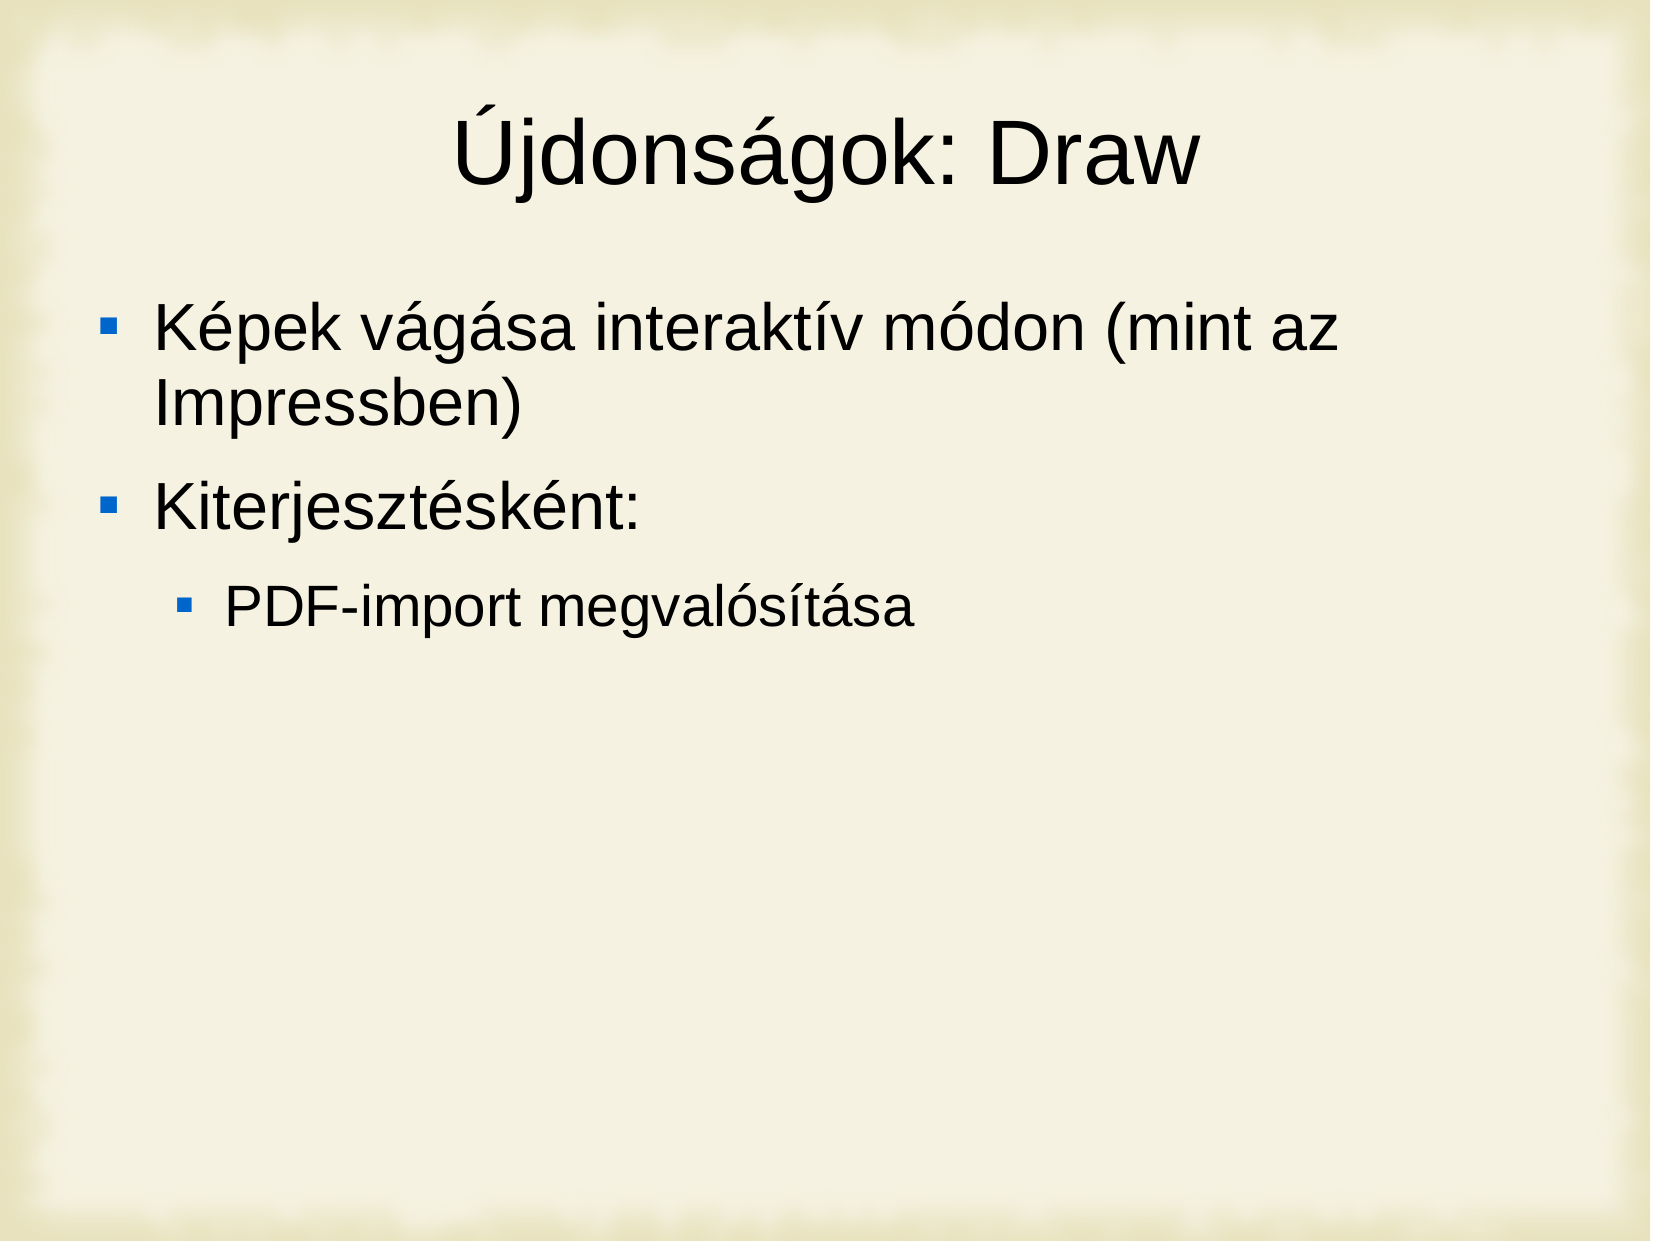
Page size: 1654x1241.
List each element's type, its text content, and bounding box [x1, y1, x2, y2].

picture [0, 0, 1651, 1241]
title Újdonságok: Draw [82, 49, 1571, 257]
list Képek vágása interaktív módon (mint az Impressben) Kiterjesztésként: PDF-import megvalósítása [82, 290, 1571, 1109]
